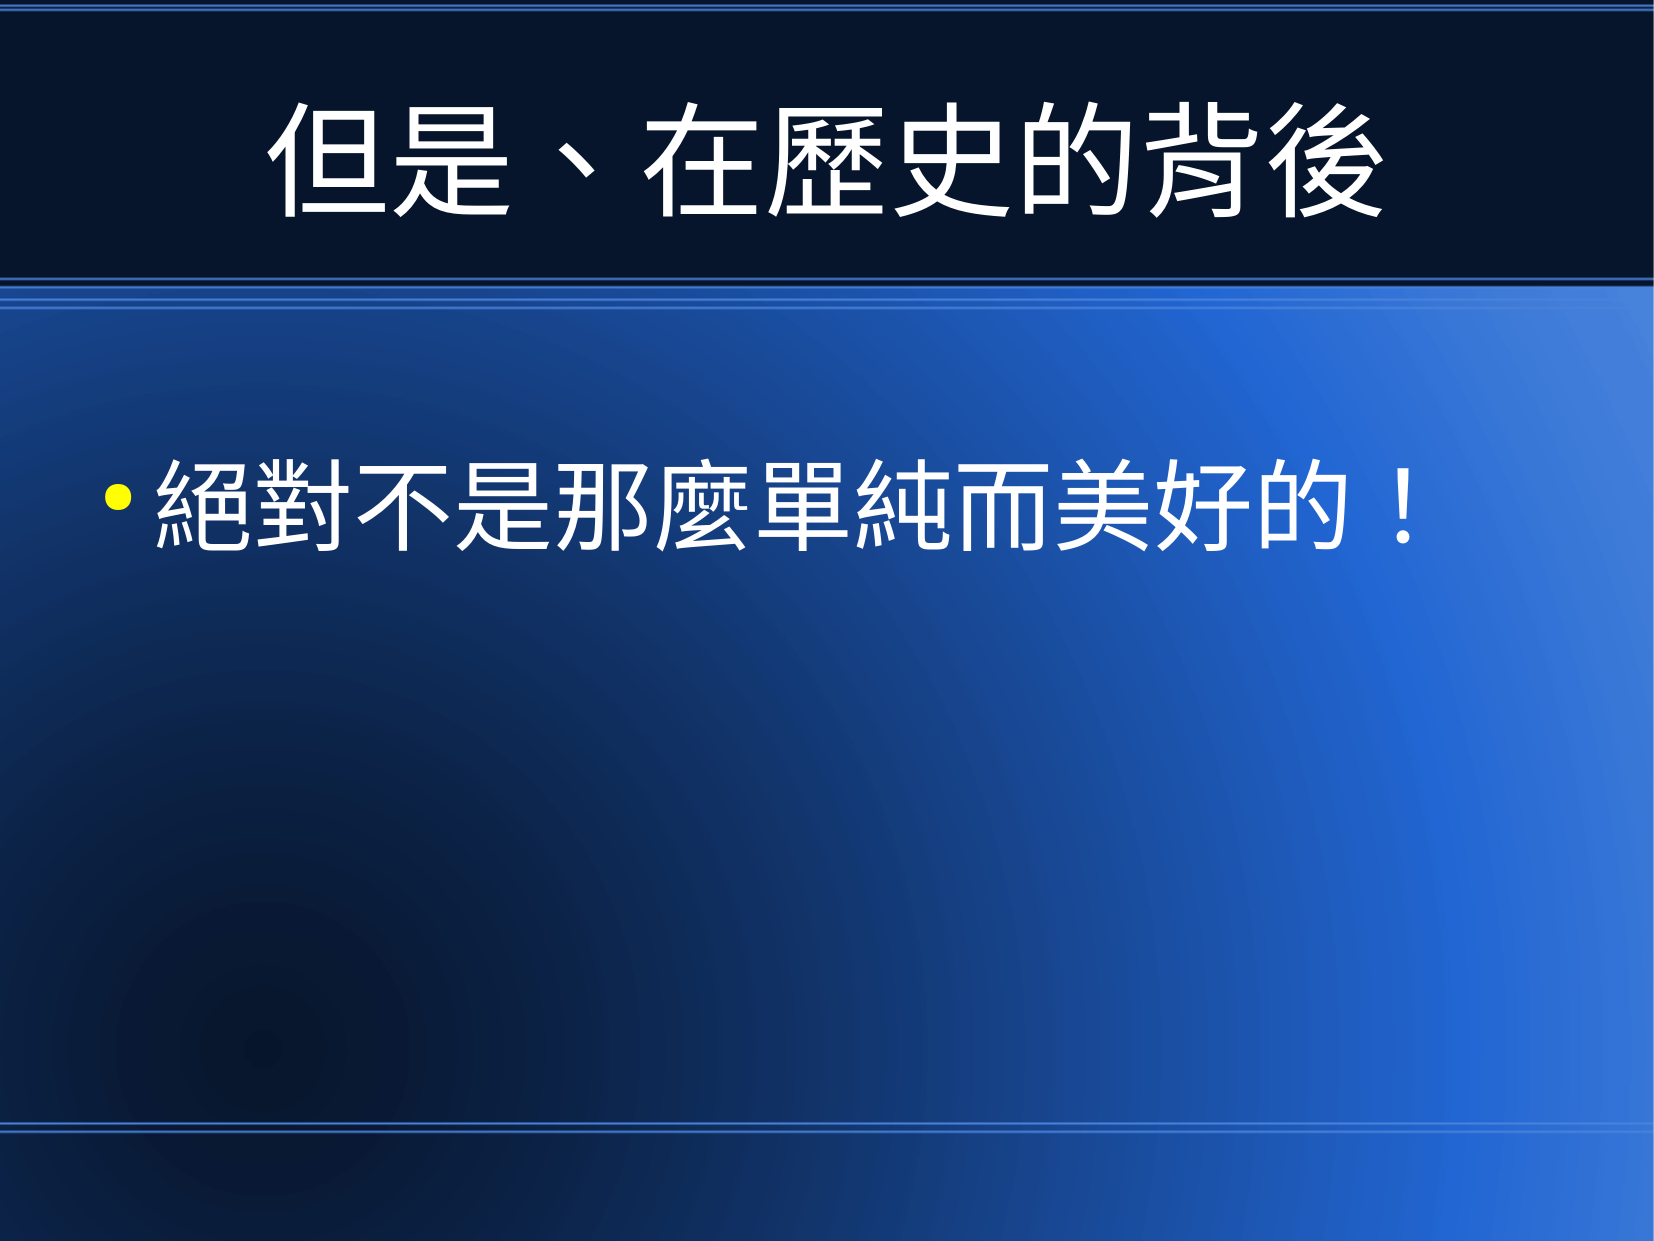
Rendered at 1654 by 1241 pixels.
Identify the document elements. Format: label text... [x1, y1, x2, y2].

picture [0, 0, 1654, 1241]
title 但是、在歷史的背後 [82, 49, 1571, 257]
list 絕對不是那麼單純而美好的！ [82, 355, 1571, 1241]
